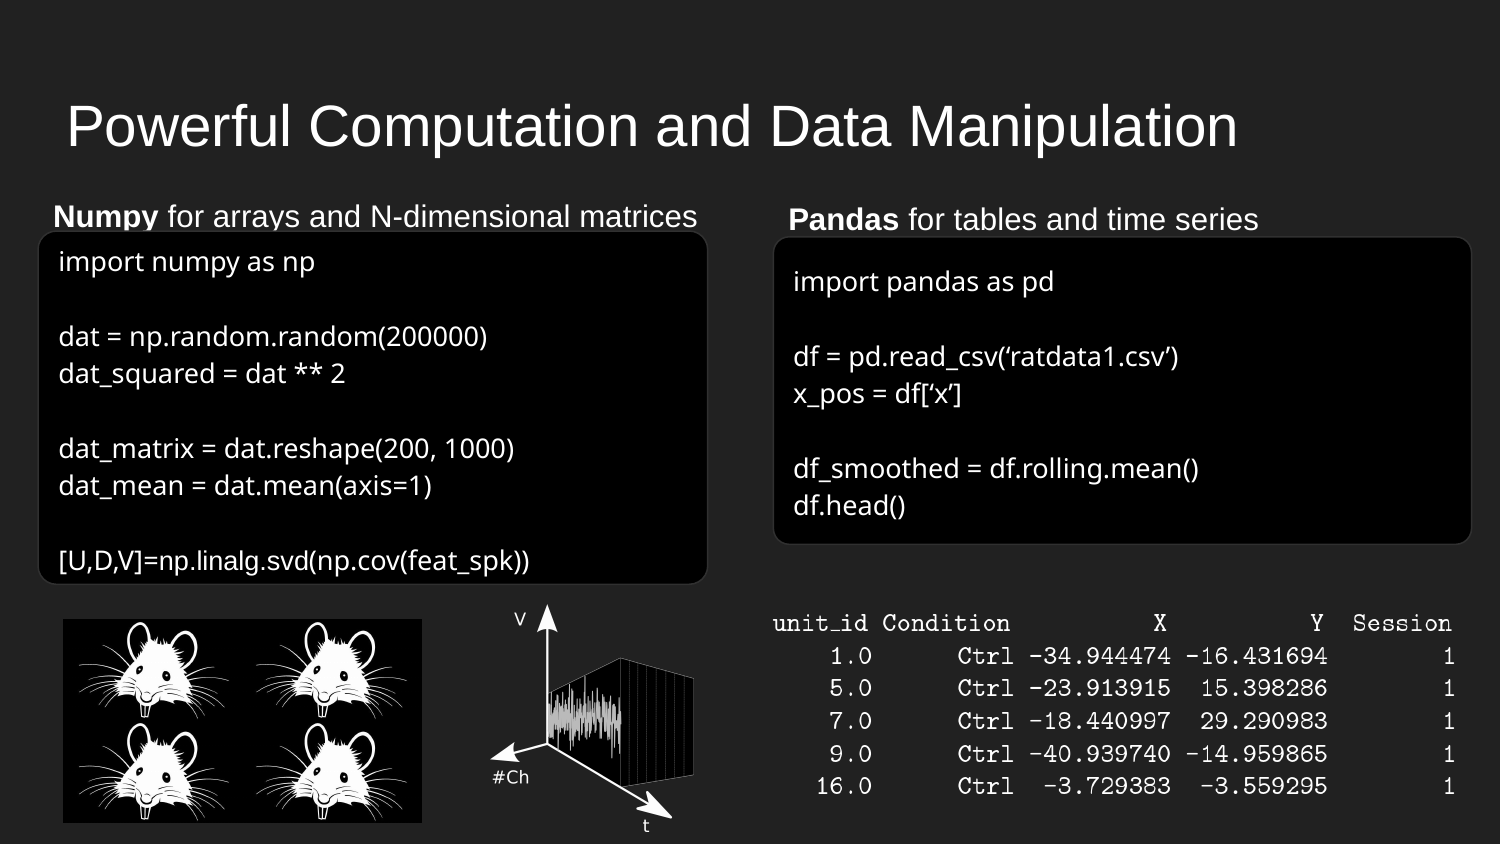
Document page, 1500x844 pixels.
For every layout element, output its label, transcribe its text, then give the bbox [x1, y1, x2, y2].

picture [490, 604, 694, 832]
text_box import numpy as np dat = np.random.random(200000) dat_squared = dat ** 2 dat_matrix = dat.reshape(200, 1000) dat_mean = dat.mean(axis=1) [U,D,V]=np.linalg.svd(np.cov(feat_spk)) [38, 231, 708, 585]
title Powerful Computation and Data Manipulation [51, 72, 1449, 167]
picture [63, 619, 422, 823]
list Pandas for tables and time series [773, 178, 1375, 226]
picture [762, 590, 1500, 830]
list Numpy for arrays and N-dimensional matrices [38, 175, 737, 223]
text_box import pandas as pd df = pd.read_csv(‘ratdata1.csv’) x_pos = df[‘x’] df_smoothed = df.rolling.mean() df.head() [773, 236, 1472, 545]
